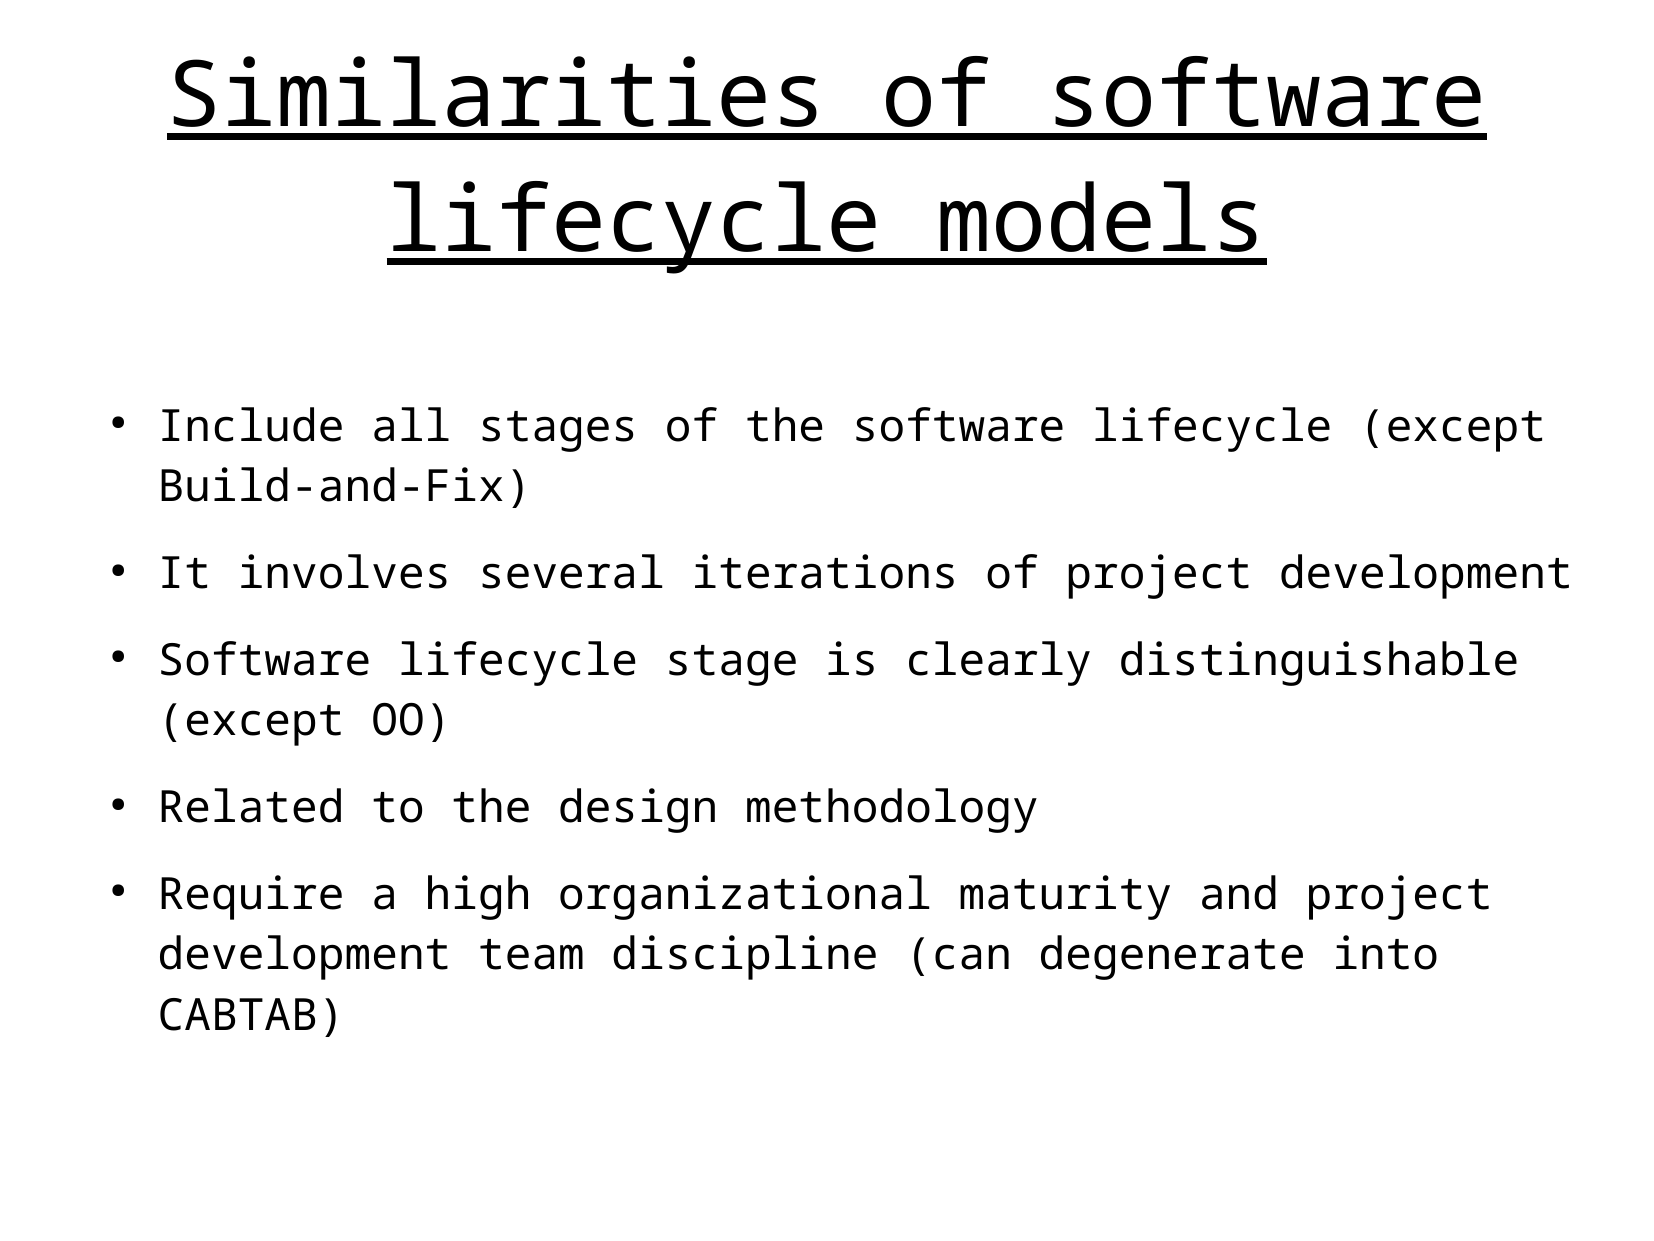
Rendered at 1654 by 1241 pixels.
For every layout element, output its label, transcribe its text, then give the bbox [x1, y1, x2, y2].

title Similarities of software lifecycle models [82, 49, 1571, 257]
list Include all stages of the software lifecycle (except Build-and-Fix) It involves several iterations of project development Software lifecycle stage is clearly distinguishable (except OO) Related to the design methodology Require a high organizational maturity and project development team discipline (can degenerate into CABTAB) [94, 307, 1583, 1087]
